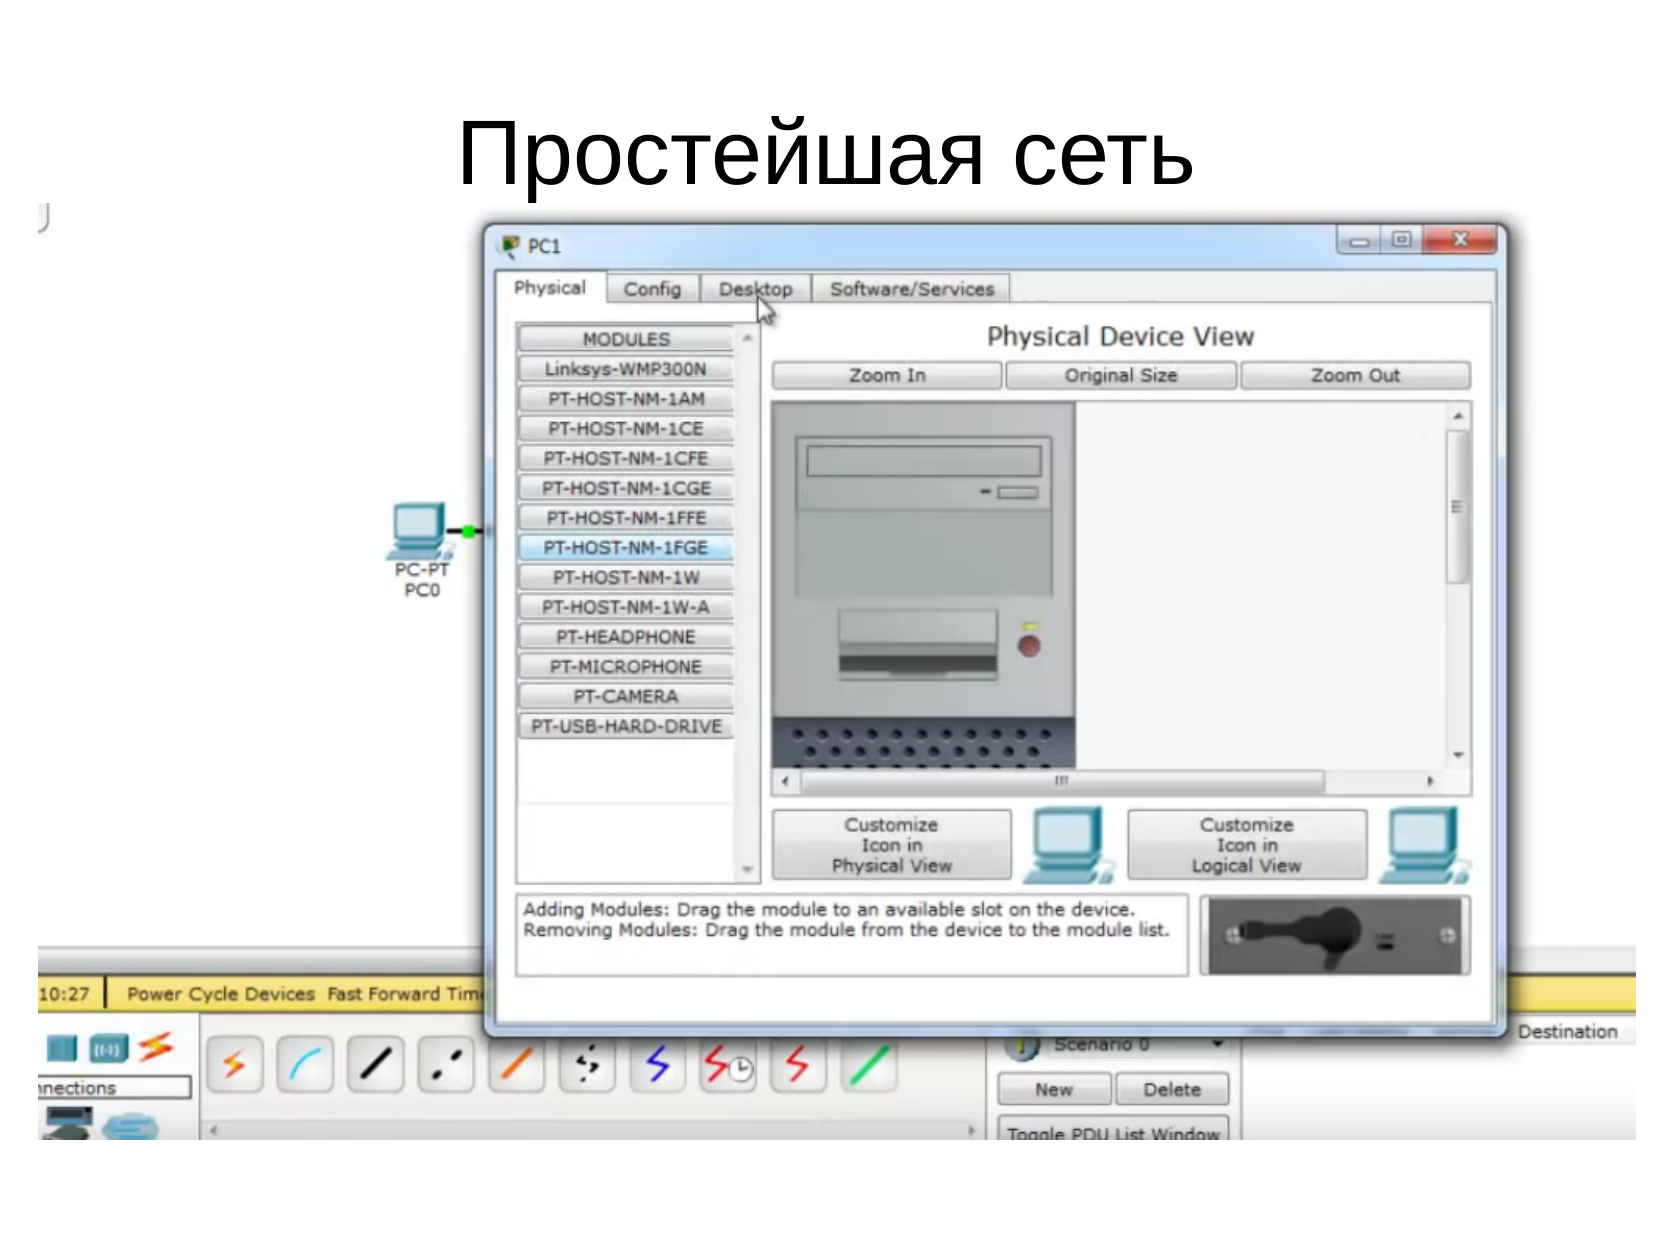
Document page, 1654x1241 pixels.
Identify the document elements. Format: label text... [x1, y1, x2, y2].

title Простейшая сеть [82, 49, 1571, 203]
picture [38, 203, 1636, 1140]
